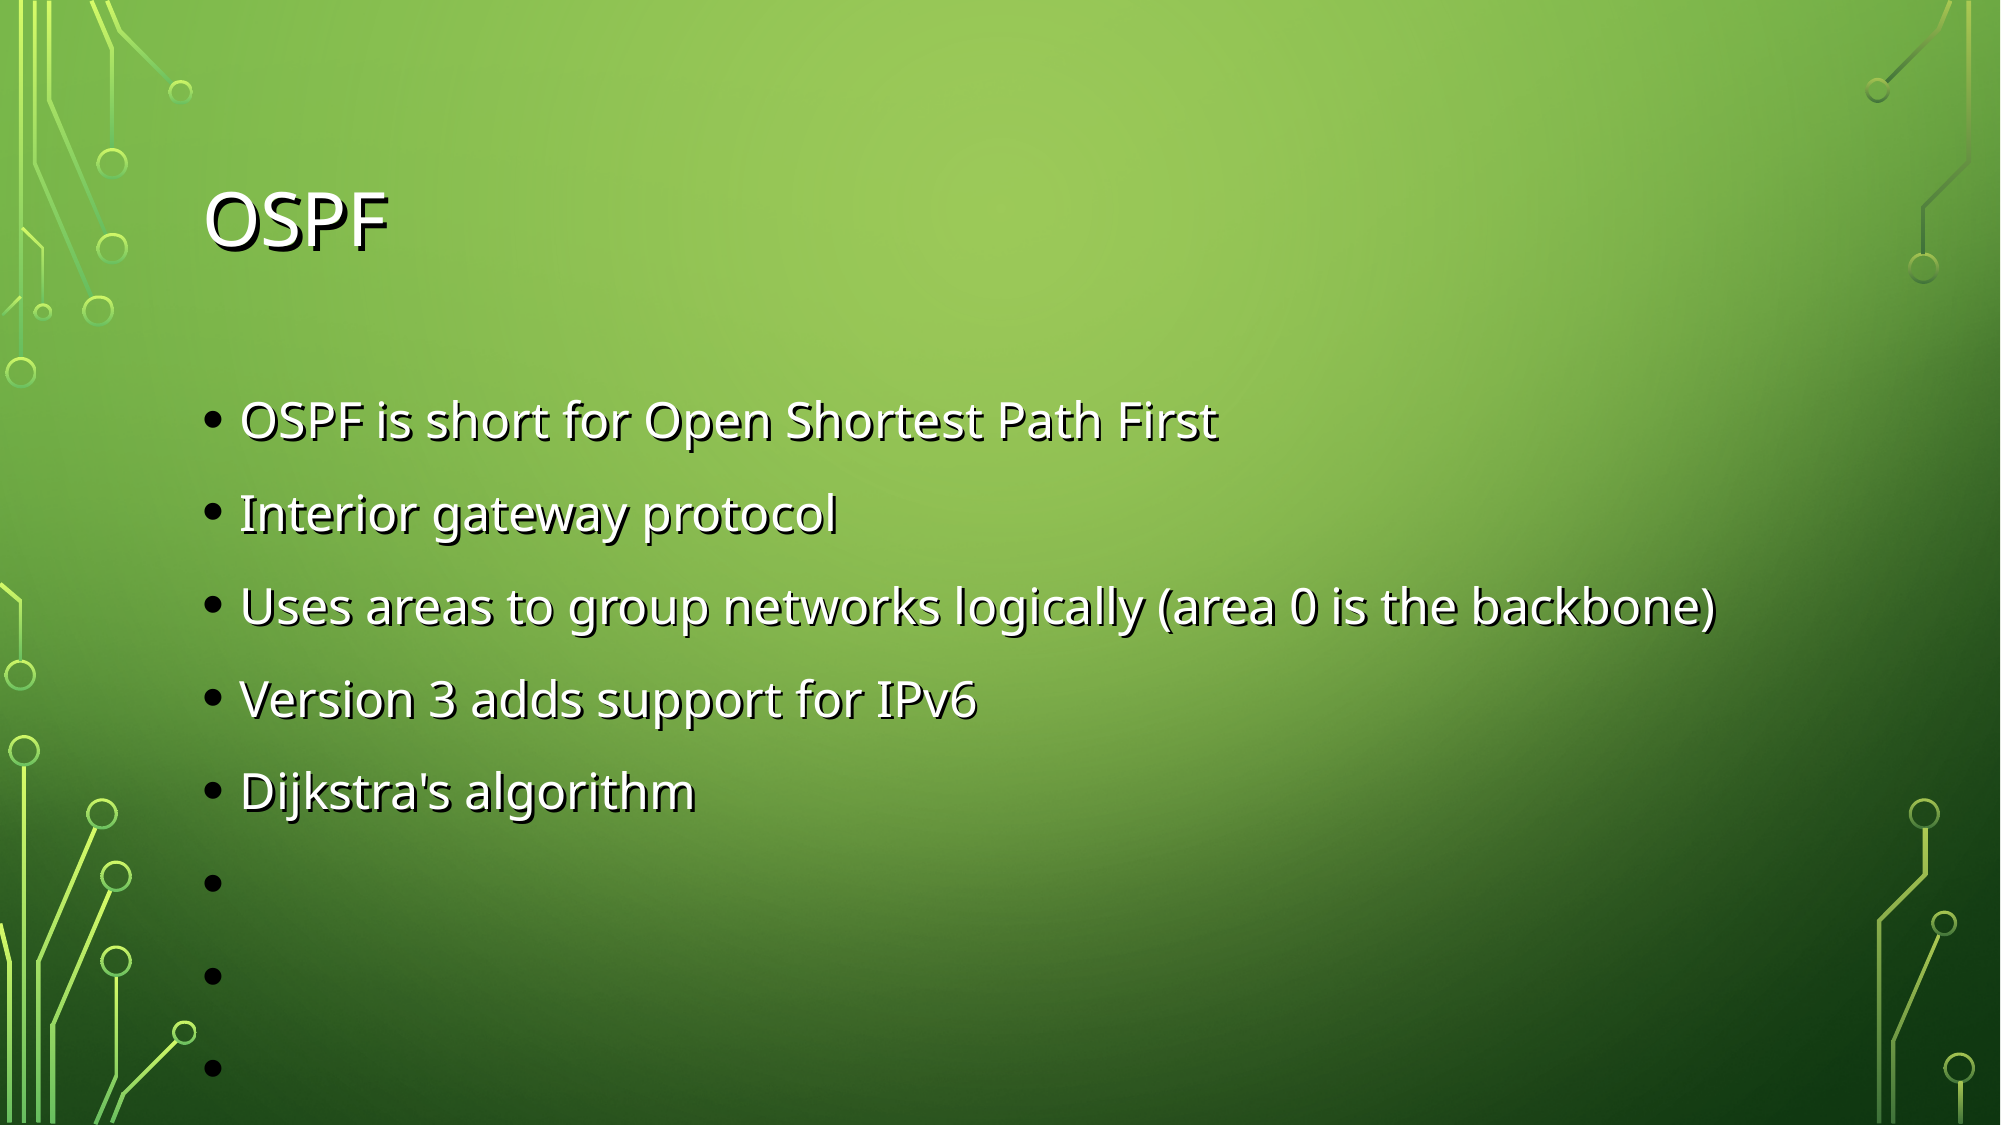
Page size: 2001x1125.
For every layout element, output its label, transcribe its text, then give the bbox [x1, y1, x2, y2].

list OSPF is short for Open Shortest Path First Interior gateway protocol Uses areas to group networks logically (area 0 is the backbone) Version 3 adds support for IPv6 Dijkstra's algorithm [187, 369, 1813, 951]
title OSPF [187, 101, 1813, 344]
